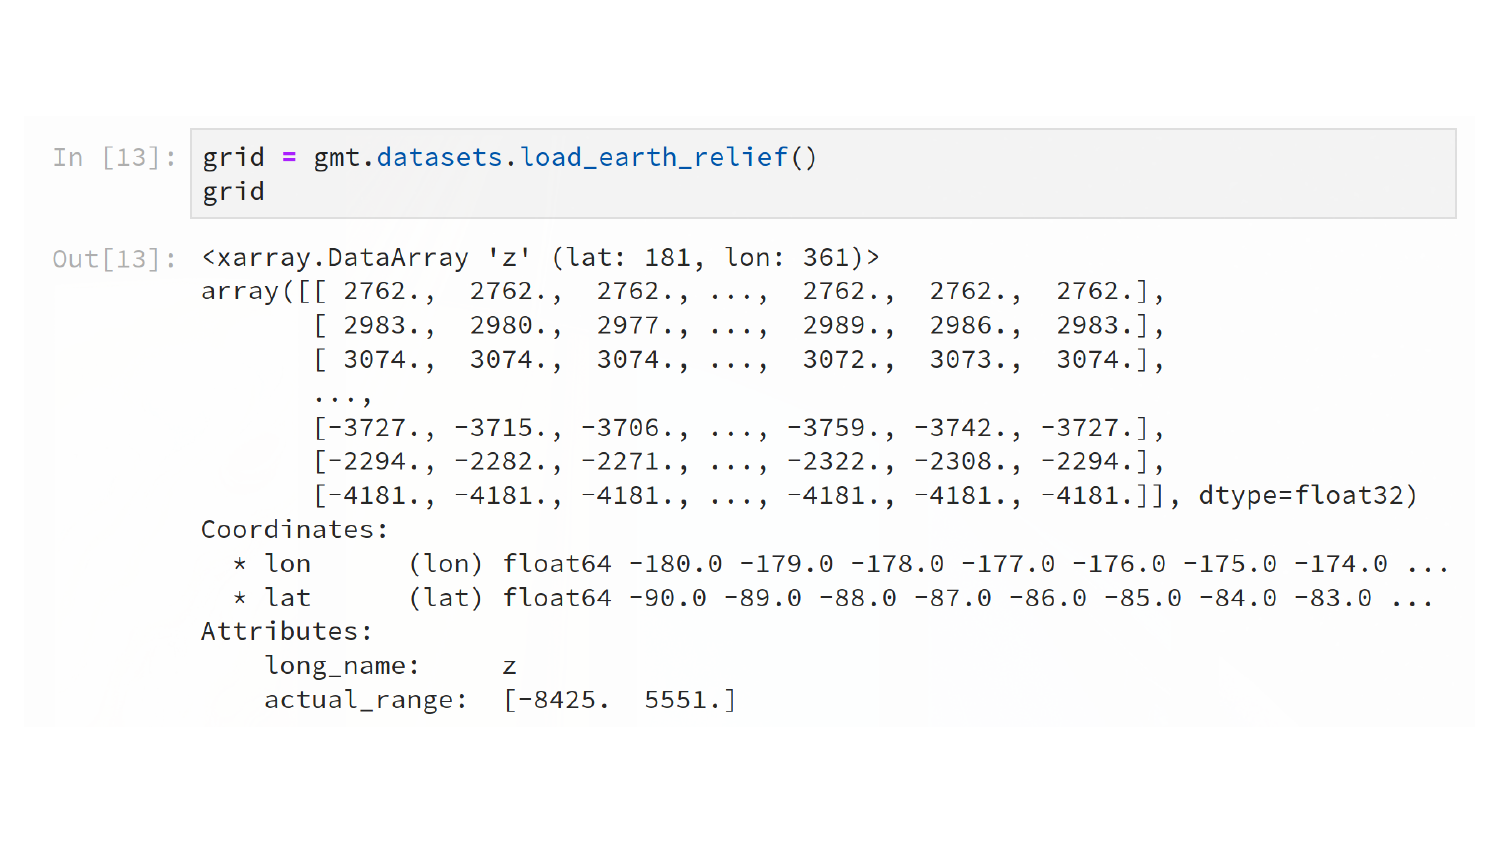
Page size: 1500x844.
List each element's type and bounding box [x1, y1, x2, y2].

picture [24, 116, 1475, 727]
